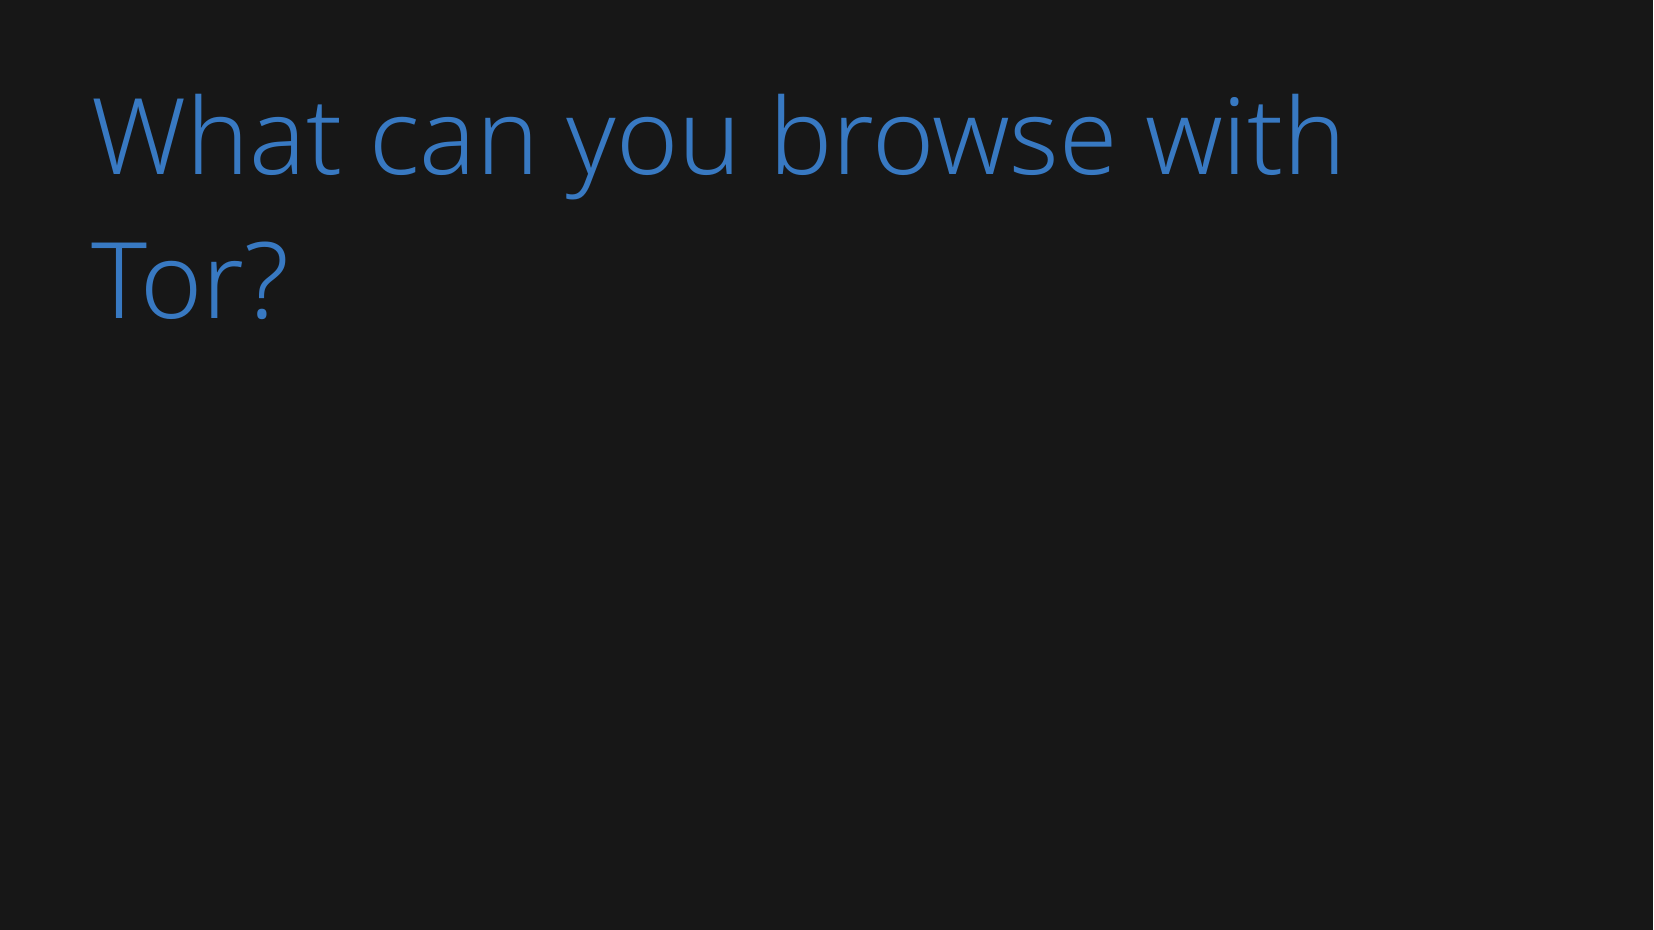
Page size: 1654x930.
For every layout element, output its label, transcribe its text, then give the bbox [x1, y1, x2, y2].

title What can you browse with Tor? [91, 60, 1549, 350]
